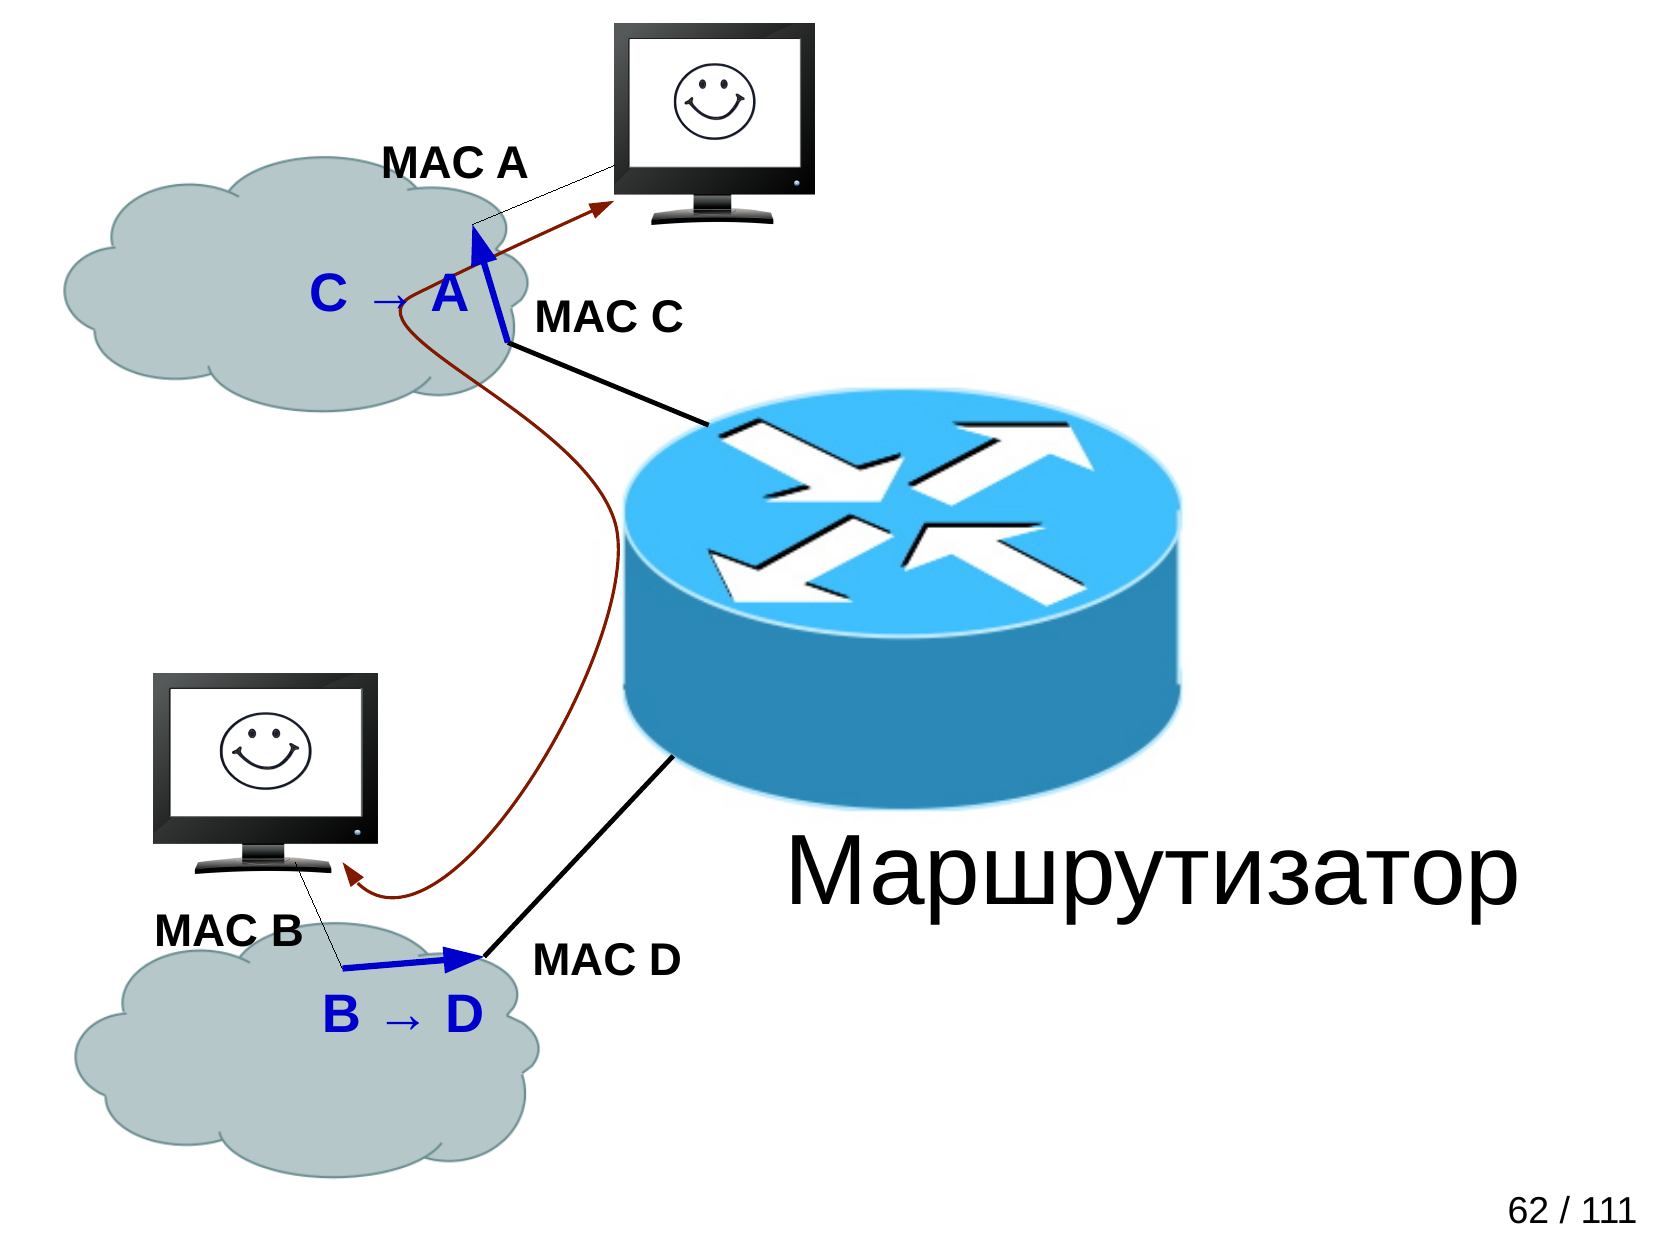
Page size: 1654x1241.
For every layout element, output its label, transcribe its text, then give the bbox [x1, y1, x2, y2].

text_box [645, 40, 779, 138]
text_box Маршрутизатор [770, 806, 1536, 934]
picture [488, 219, 580, 344]
text_box MAC D [517, 926, 697, 993]
text_box MAC C [519, 283, 700, 350]
text_box <number> / 111 [1379, 1182, 1653, 1239]
text_box B → D [307, 975, 500, 1052]
text_box C → A [294, 255, 485, 331]
picture [559, 449, 616, 726]
picture [614, 23, 815, 225]
picture [414, 281, 1264, 926]
text_box [188, 690, 338, 788]
picture [23, 118, 580, 439]
picture [363, 884, 429, 896]
text_box MAC A [366, 129, 544, 197]
picture [34, 884, 591, 1205]
picture [153, 673, 378, 874]
text_box MAC B [139, 897, 319, 964]
